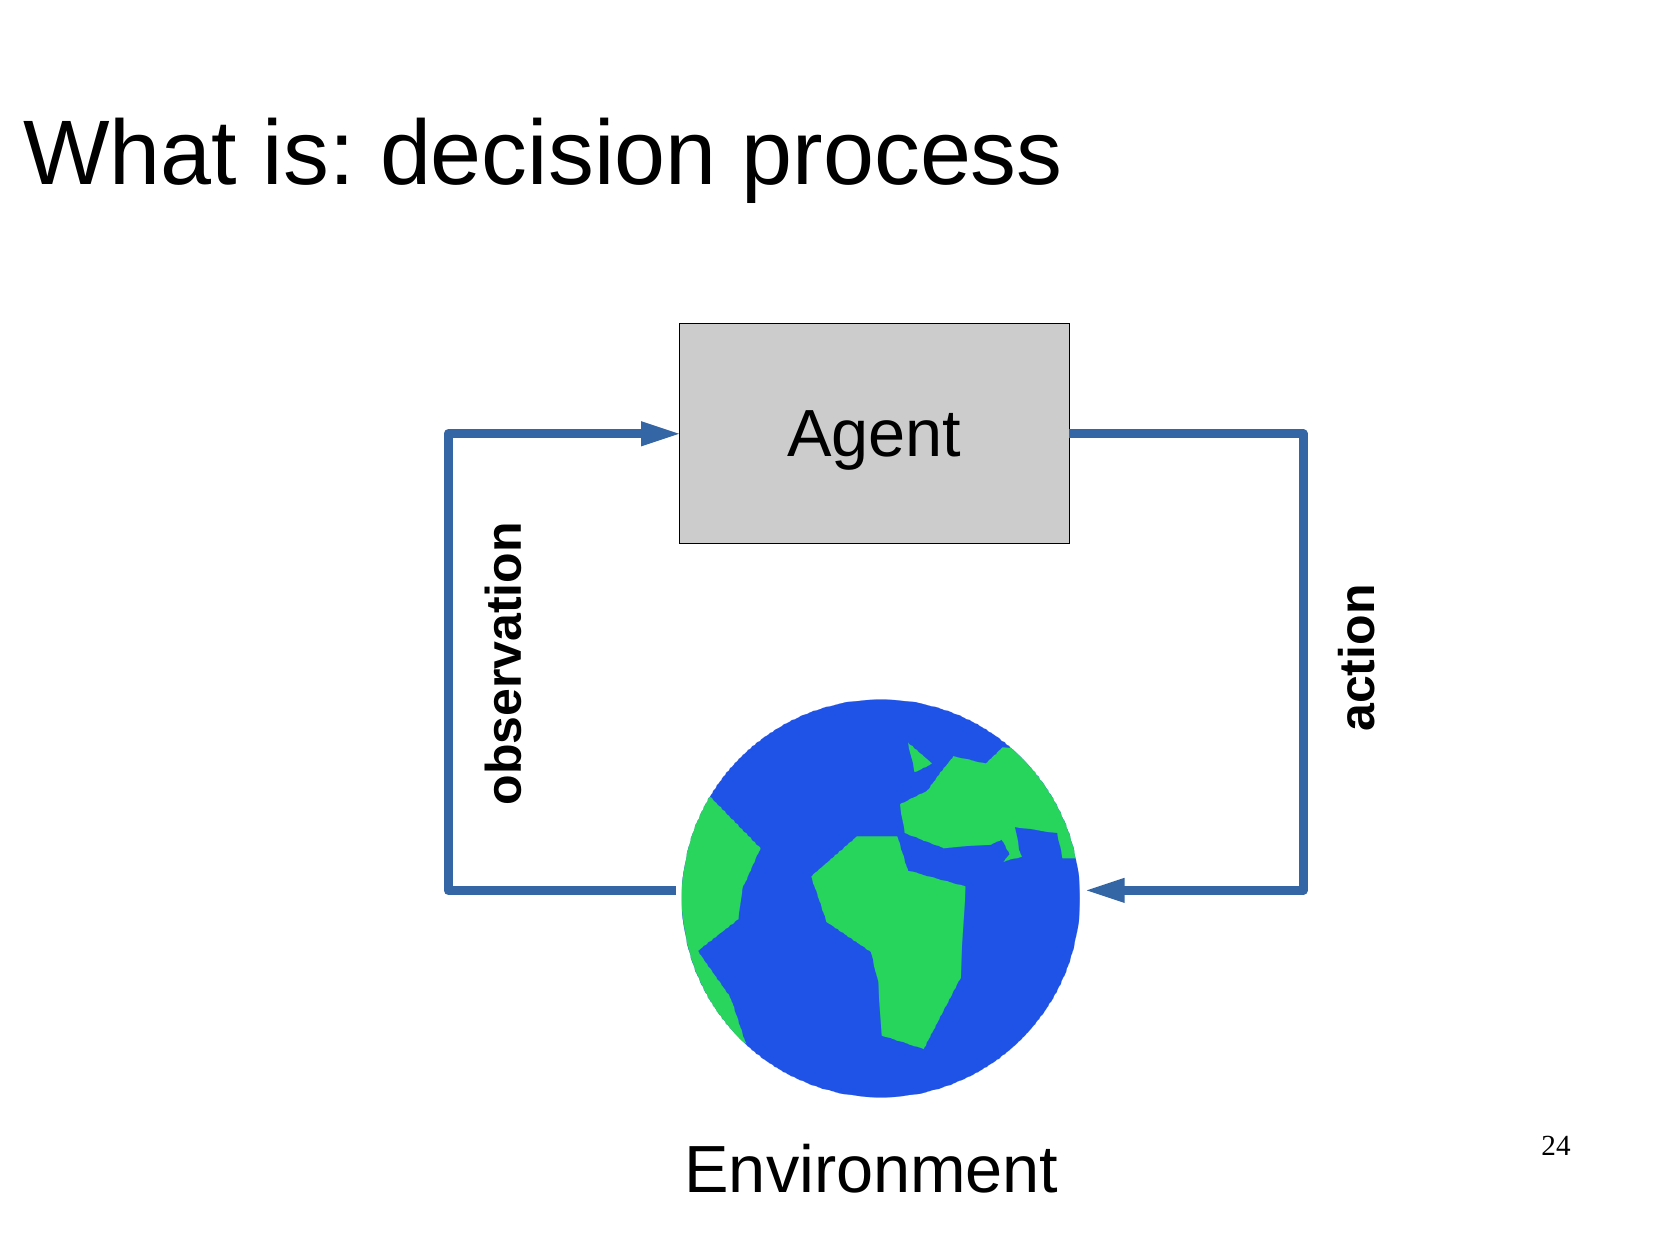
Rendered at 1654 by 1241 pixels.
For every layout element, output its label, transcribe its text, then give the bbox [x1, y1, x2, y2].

text_box Environment [600, 1124, 1143, 1214]
text_box action [1321, 569, 1393, 747]
text_box observation [468, 507, 540, 821]
text_box Agent [679, 323, 1070, 544]
picture [555, 654, 1206, 1142]
title What is: decision process [23, 49, 1512, 257]
